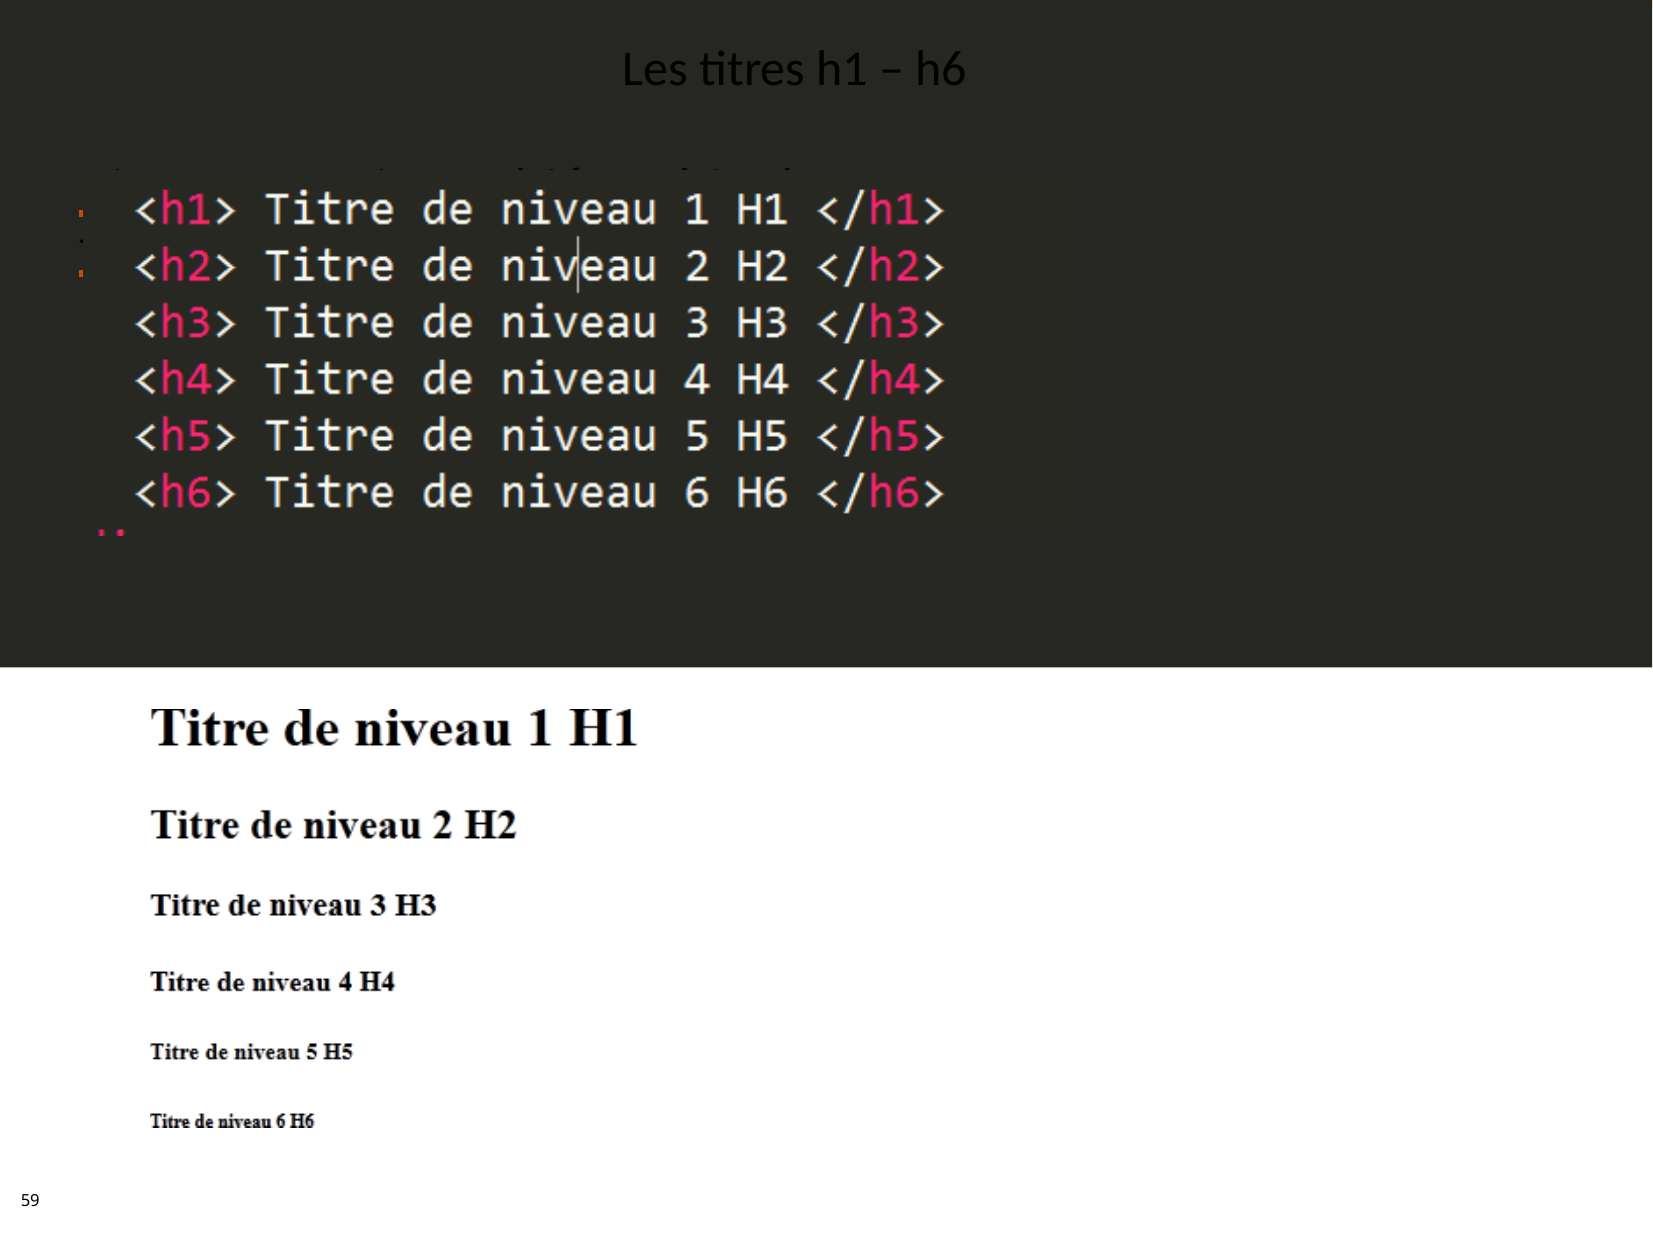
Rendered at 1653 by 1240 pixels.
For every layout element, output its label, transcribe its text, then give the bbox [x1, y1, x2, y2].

text_box <numéro> [14, 1189, 46, 1213]
picture [150, 709, 638, 1128]
text_box Bien construire sa hiérarchie de titres [77, 154, 907, 277]
picture [83, 170, 1080, 536]
text_box [0, 0, 1653, 668]
title Les titres h1 – h6 [620, 33, 1034, 170]
